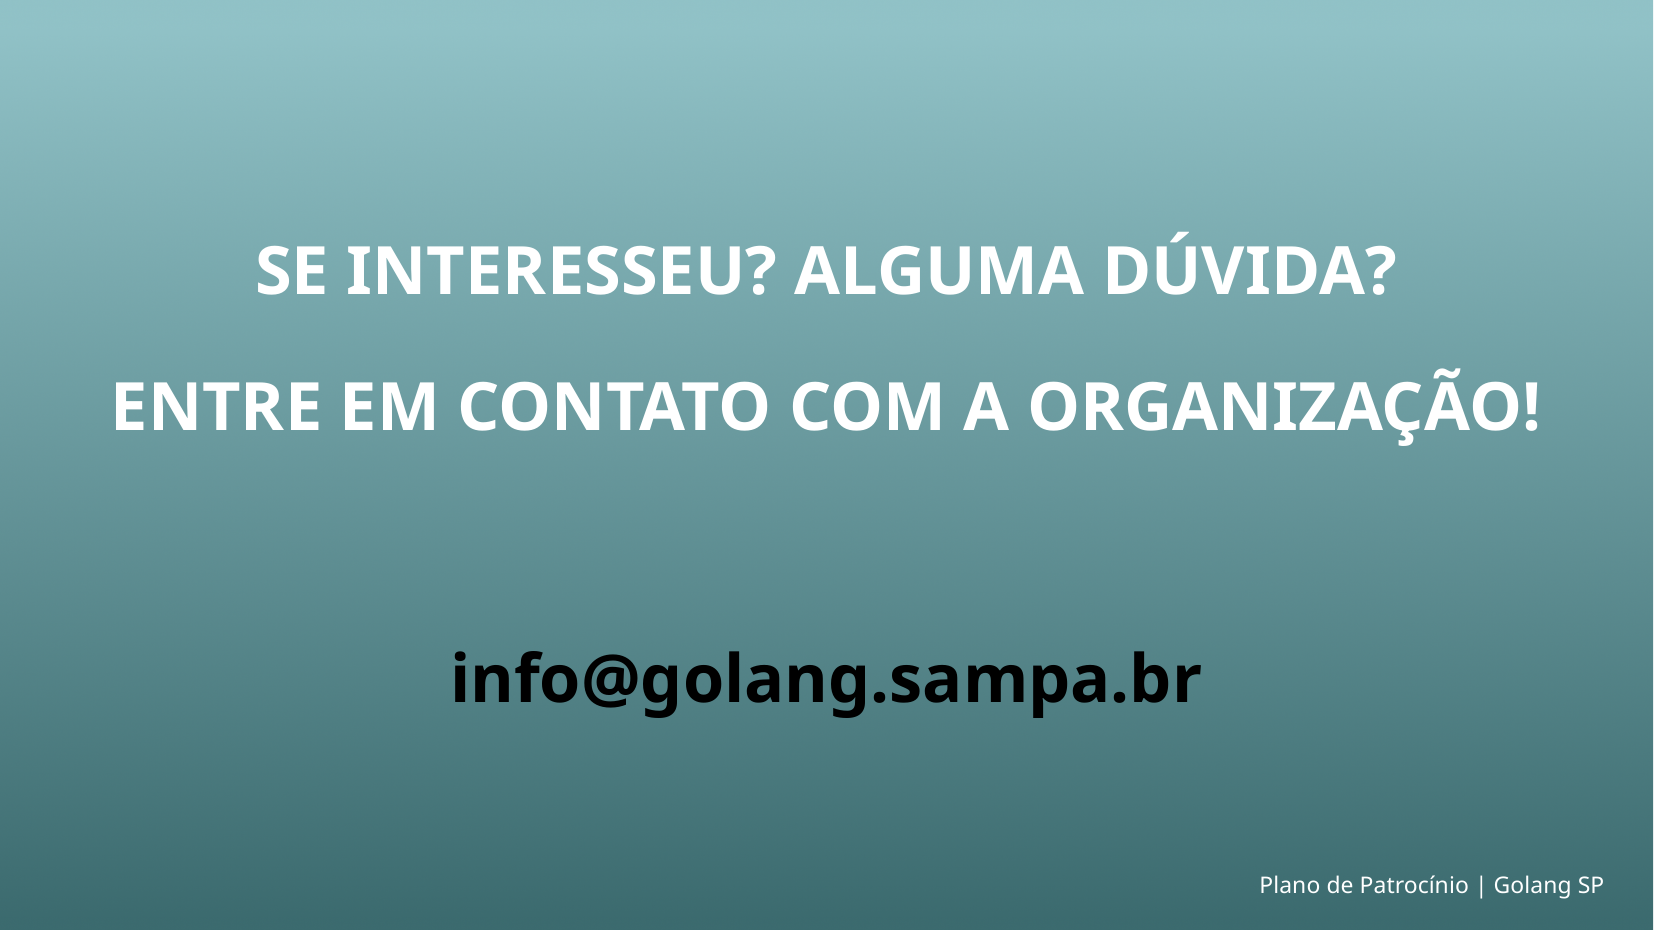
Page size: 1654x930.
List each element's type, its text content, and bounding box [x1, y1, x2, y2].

title SE INTERESSEU? ALGUMA DÚVIDA? ENTRE EM CONTATO COM A ORGANIZAÇÃO! info@golang.sampa.br [0, 119, 1653, 781]
title Plano de Patrocínio | Golang SP [45, 840, 1606, 930]
